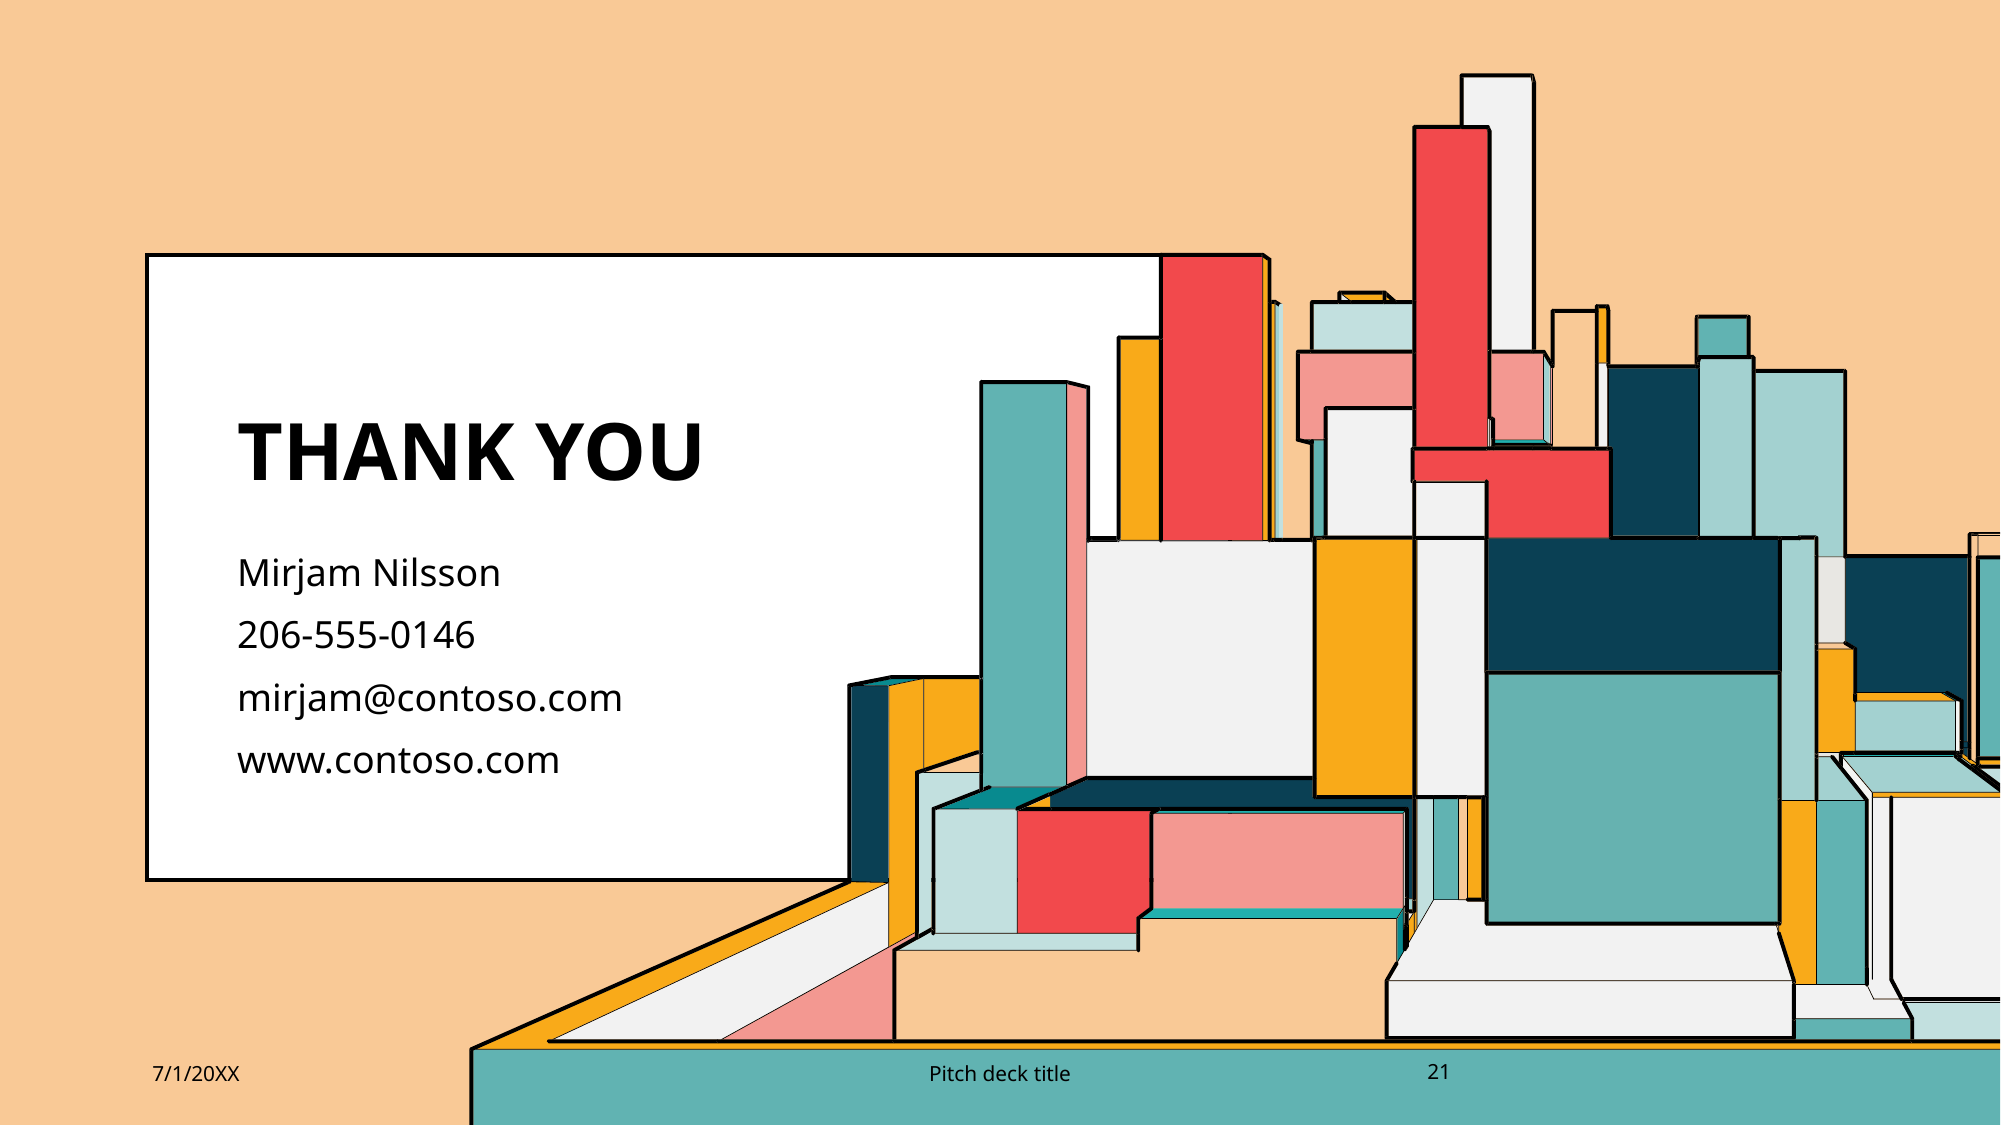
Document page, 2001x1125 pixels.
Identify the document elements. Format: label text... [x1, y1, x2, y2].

title THANK YOU [221, 288, 929, 506]
list Mirjam Nilsson​ 206-555-0146 mirjam@contoso.com www.contoso.com [221, 523, 798, 819]
text_box Pitch deck title [662, 1042, 1338, 1103]
text_box 7/1/20XX [137, 1042, 588, 1103]
text_box 21 [1412, 1042, 1863, 1103]
